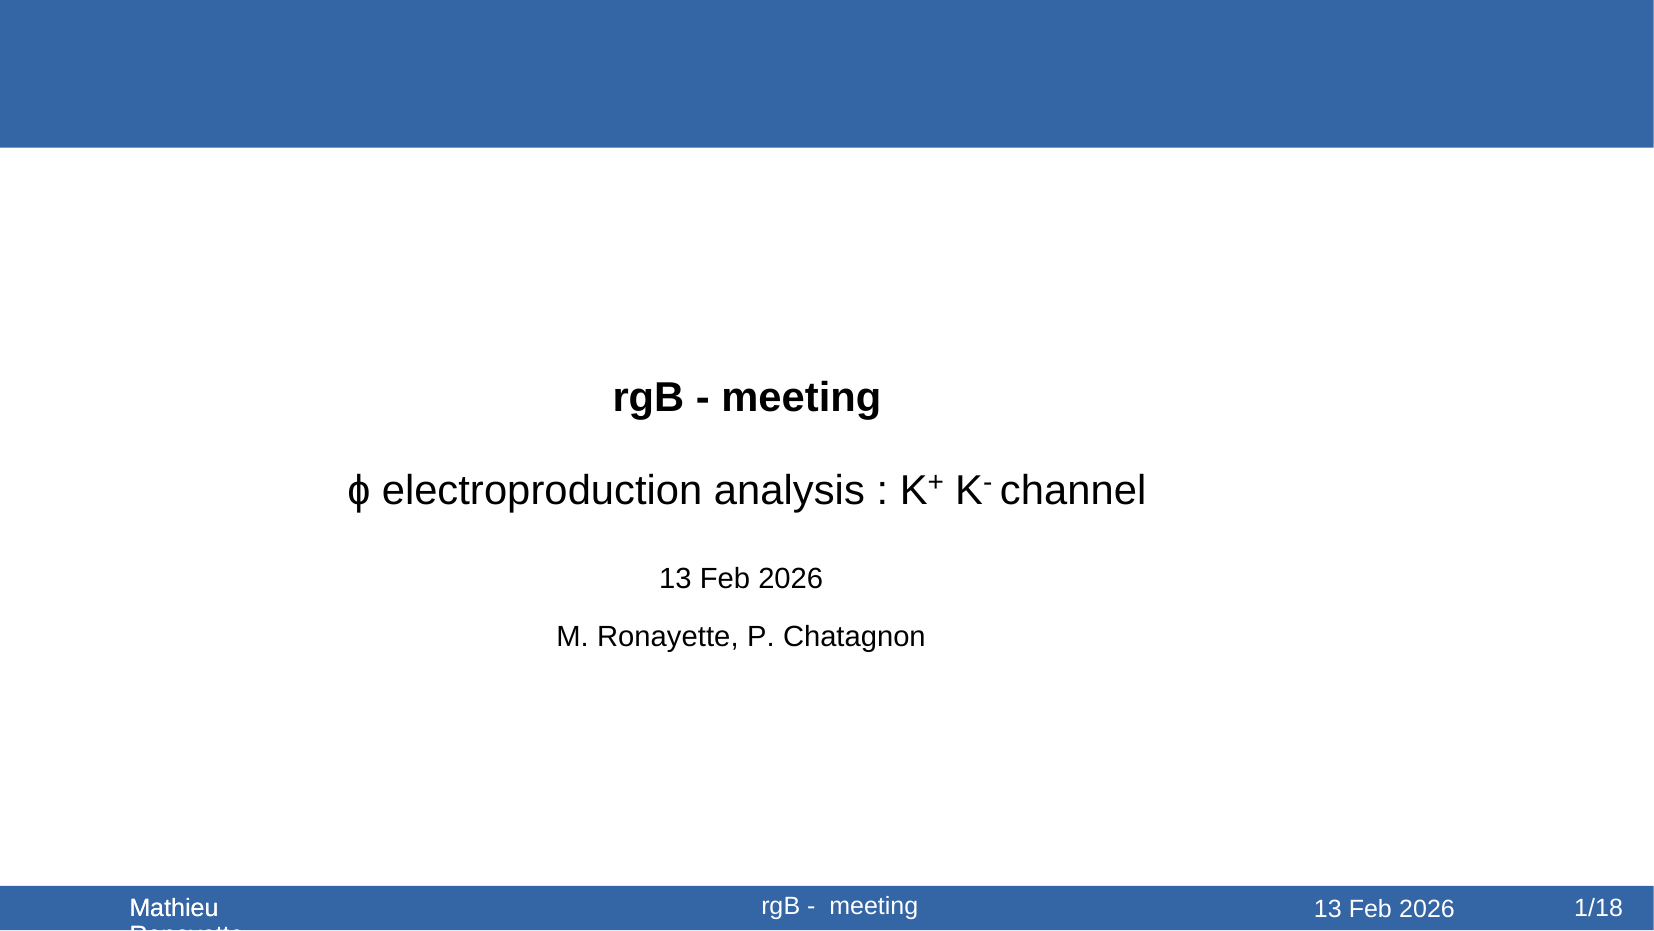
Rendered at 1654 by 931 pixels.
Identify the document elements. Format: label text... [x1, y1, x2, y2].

text_box [0, 0, 1654, 148]
text_box rgB - meeting [739, 884, 957, 929]
text_box [226, 885, 1654, 931]
text_box rgB - meeting ɸ electroproduction analysis : K+ K- channel 13 Feb 2026 M. Ronayette, P. Chatagnon [321, 366, 1281, 663]
text_box 13 Feb 2026 [1299, 887, 1536, 931]
text_box [0, 885, 131, 931]
text_box 1/18 [1559, 885, 1654, 930]
text_box Mathieu Ronayette [114, 885, 355, 929]
